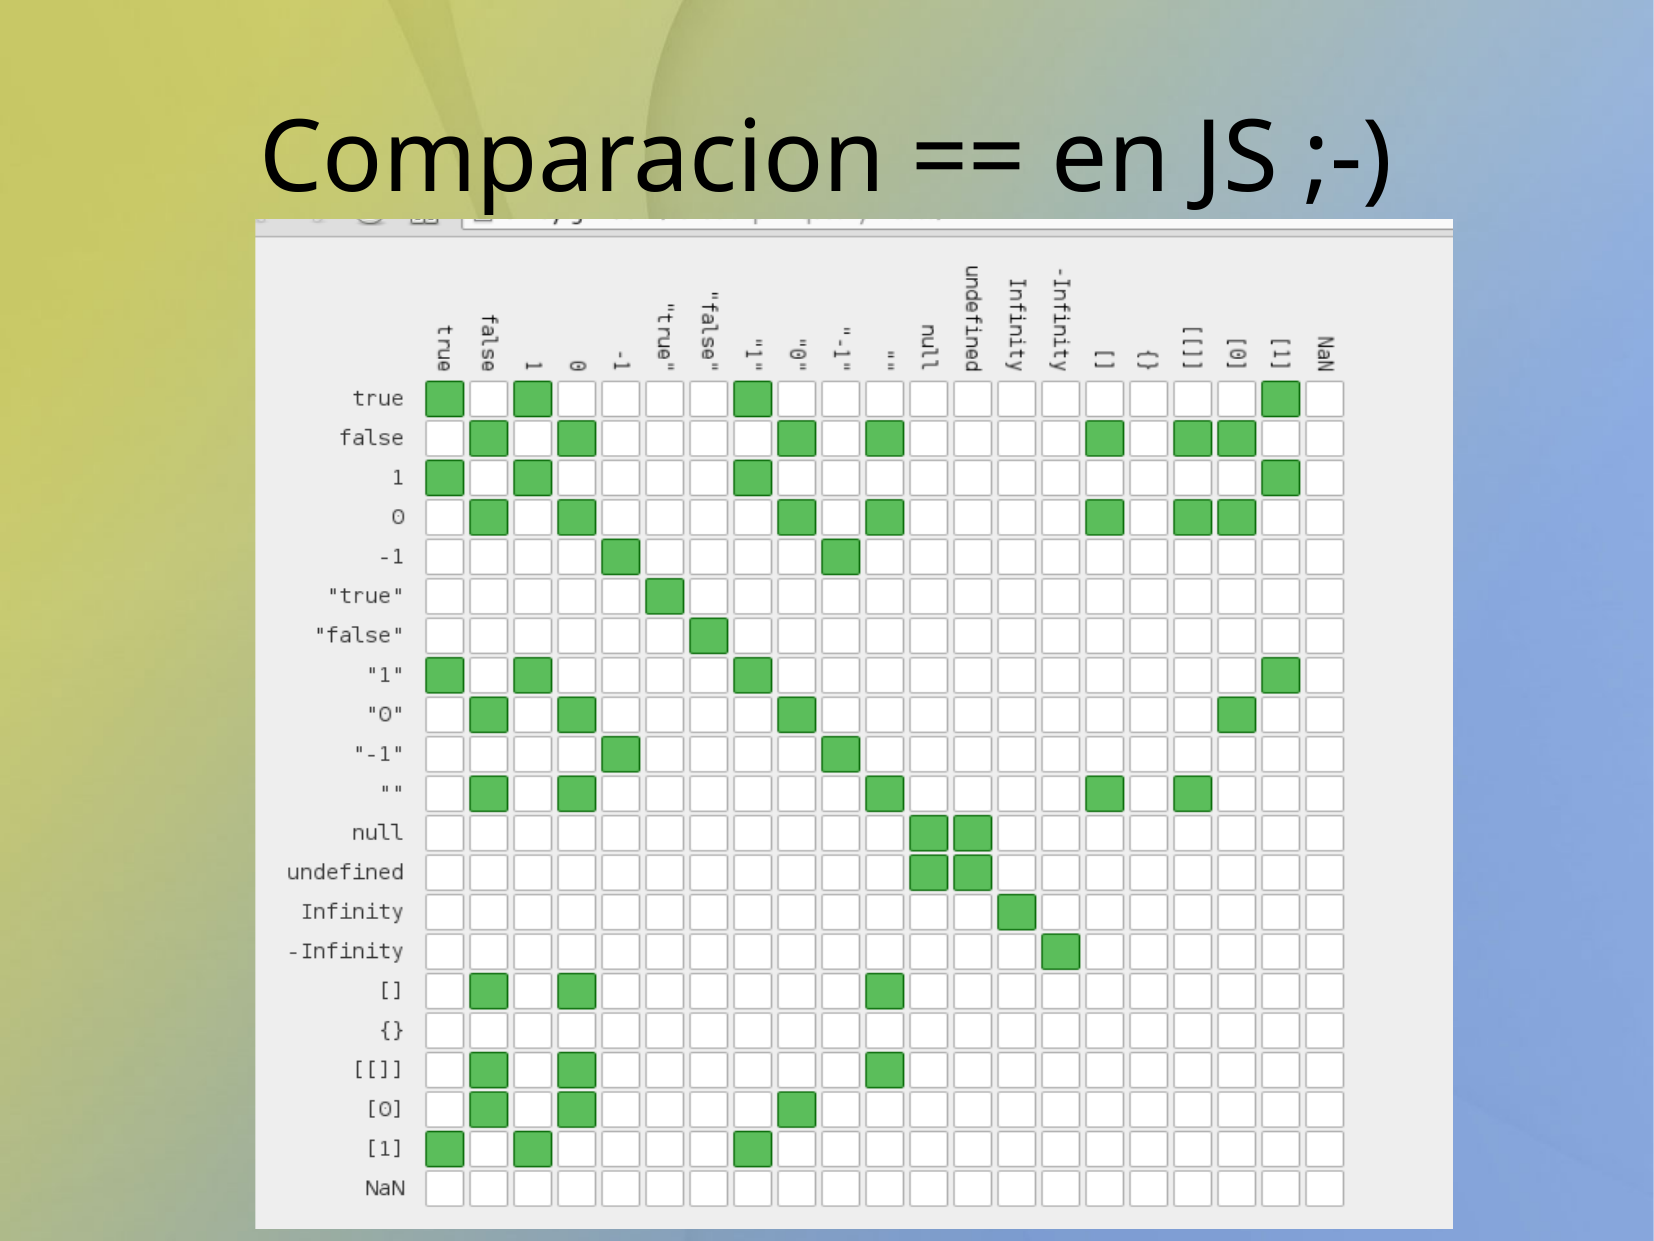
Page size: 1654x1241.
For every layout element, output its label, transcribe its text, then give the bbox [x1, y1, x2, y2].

picture [0, 0, 1654, 1241]
title Comparacion == en JS ;-) [82, 49, 1571, 257]
